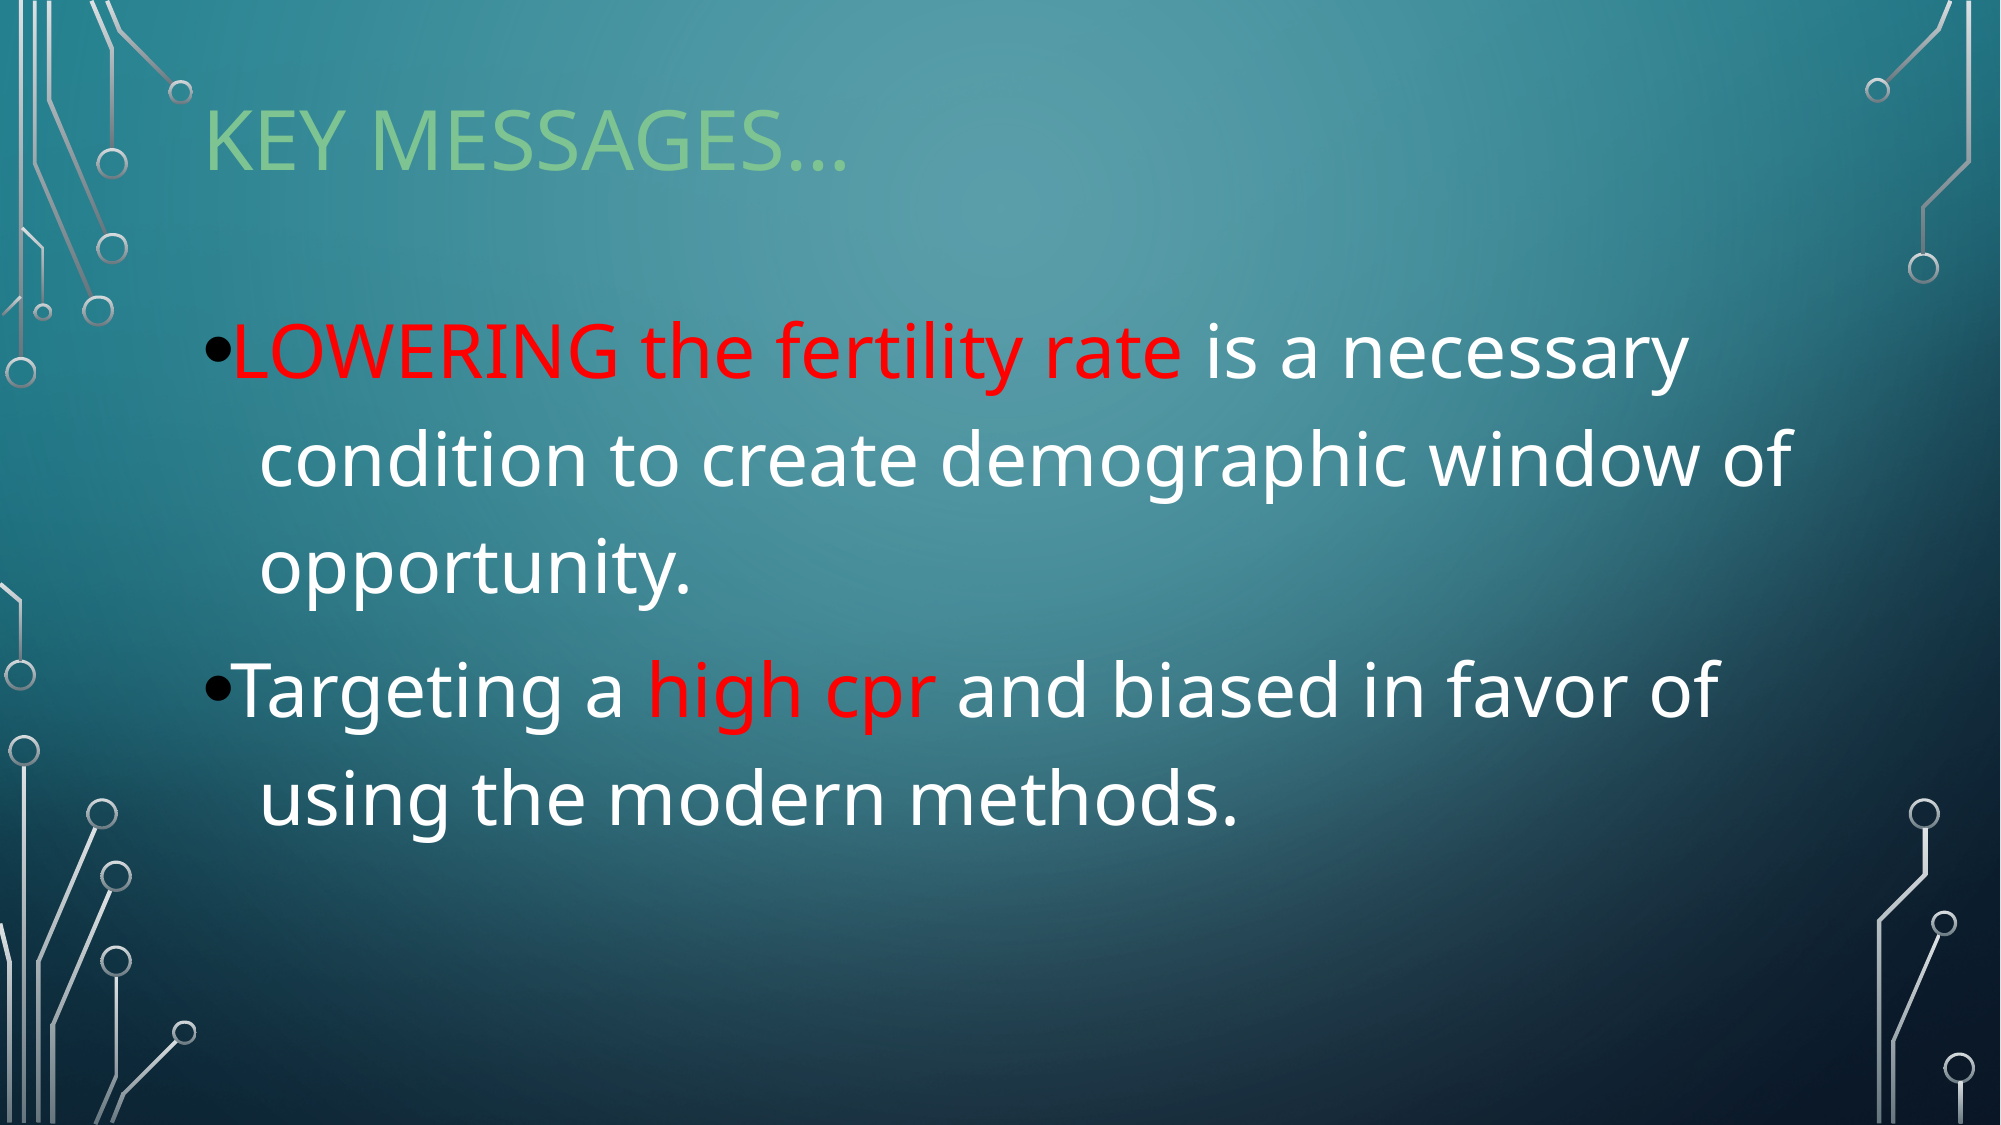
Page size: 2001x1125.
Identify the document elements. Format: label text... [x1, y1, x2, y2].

list LOWERING the fertility rate is a necessary condition to create demographic window of opportunity. Targeting a high cpr and biased in favor of using the modern methods. [187, 277, 1880, 859]
title KEY MESSAGES… [187, 21, 1813, 265]
